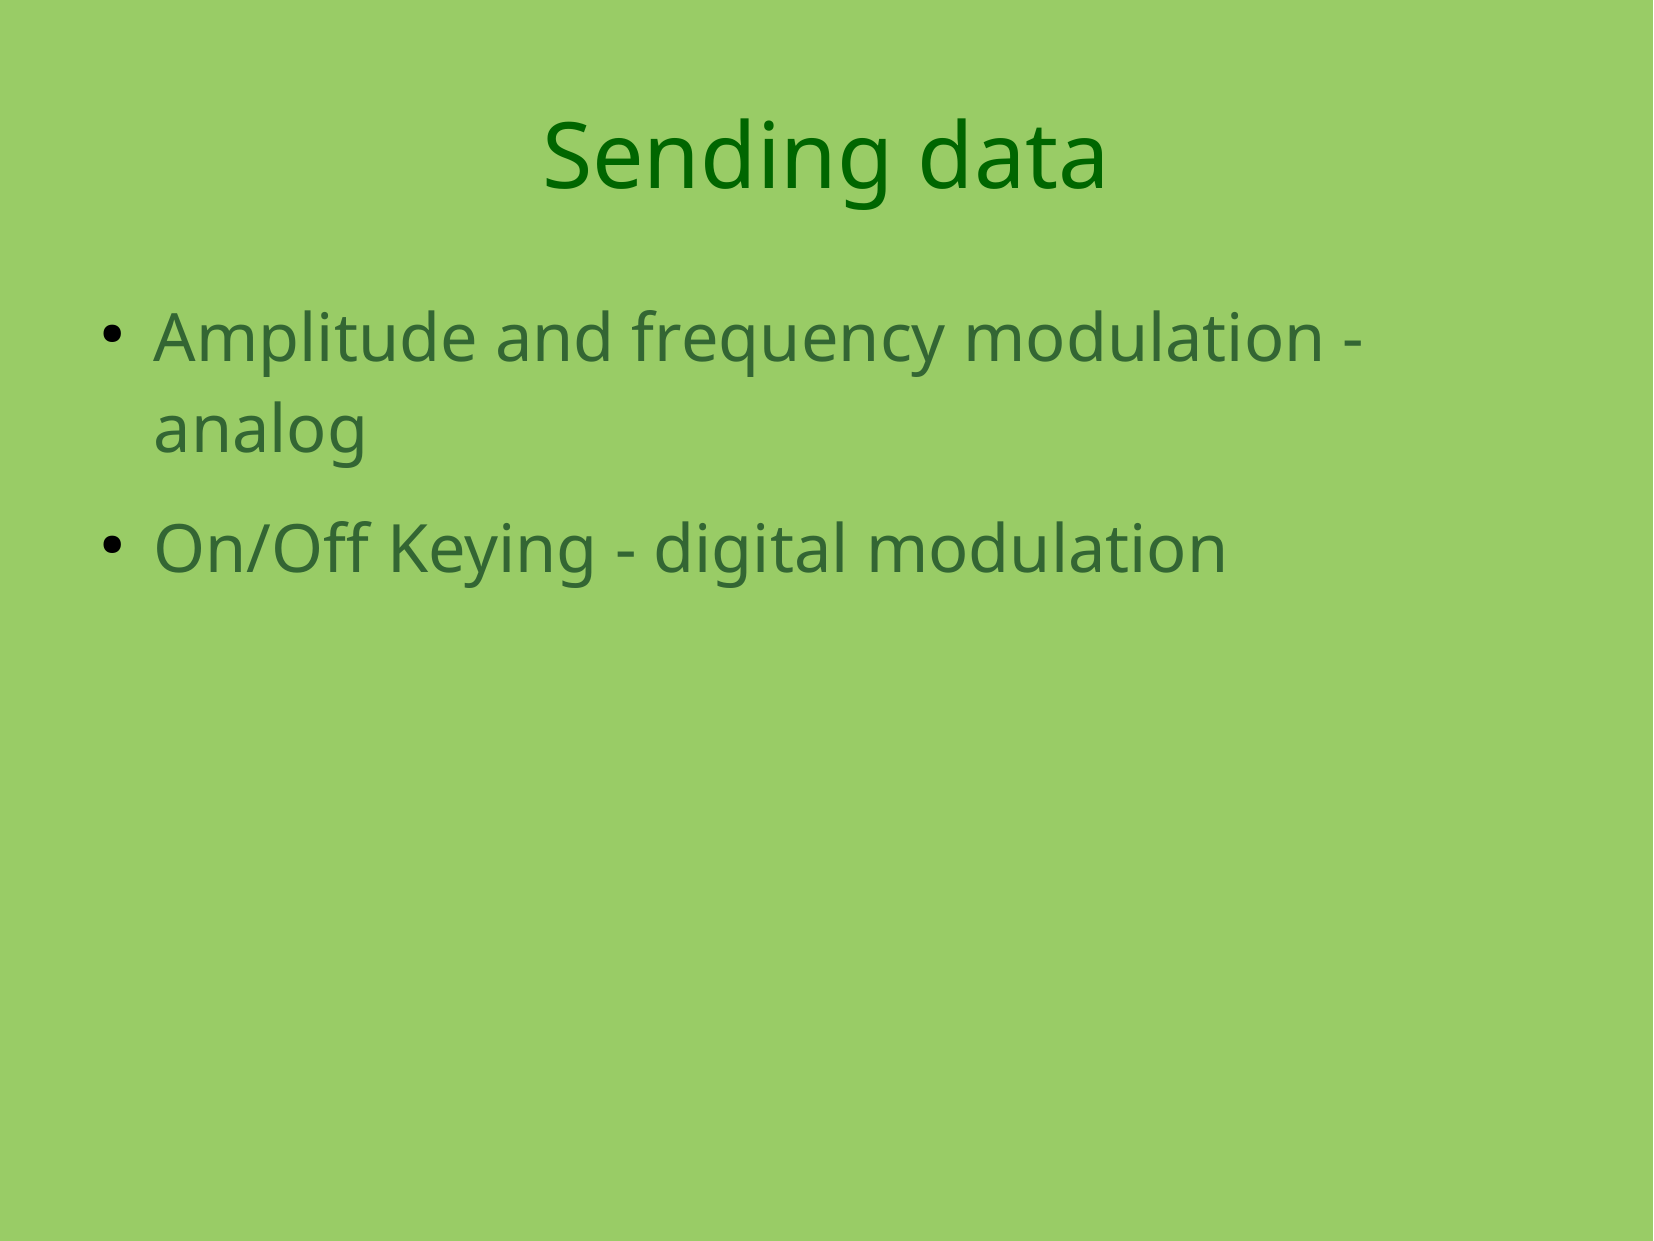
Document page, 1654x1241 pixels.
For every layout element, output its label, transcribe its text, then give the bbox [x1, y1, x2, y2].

list Amplitude and frequency modulation - analog On/Off Keying - digital modulation [82, 290, 1571, 1010]
title Sending data [82, 49, 1571, 257]
